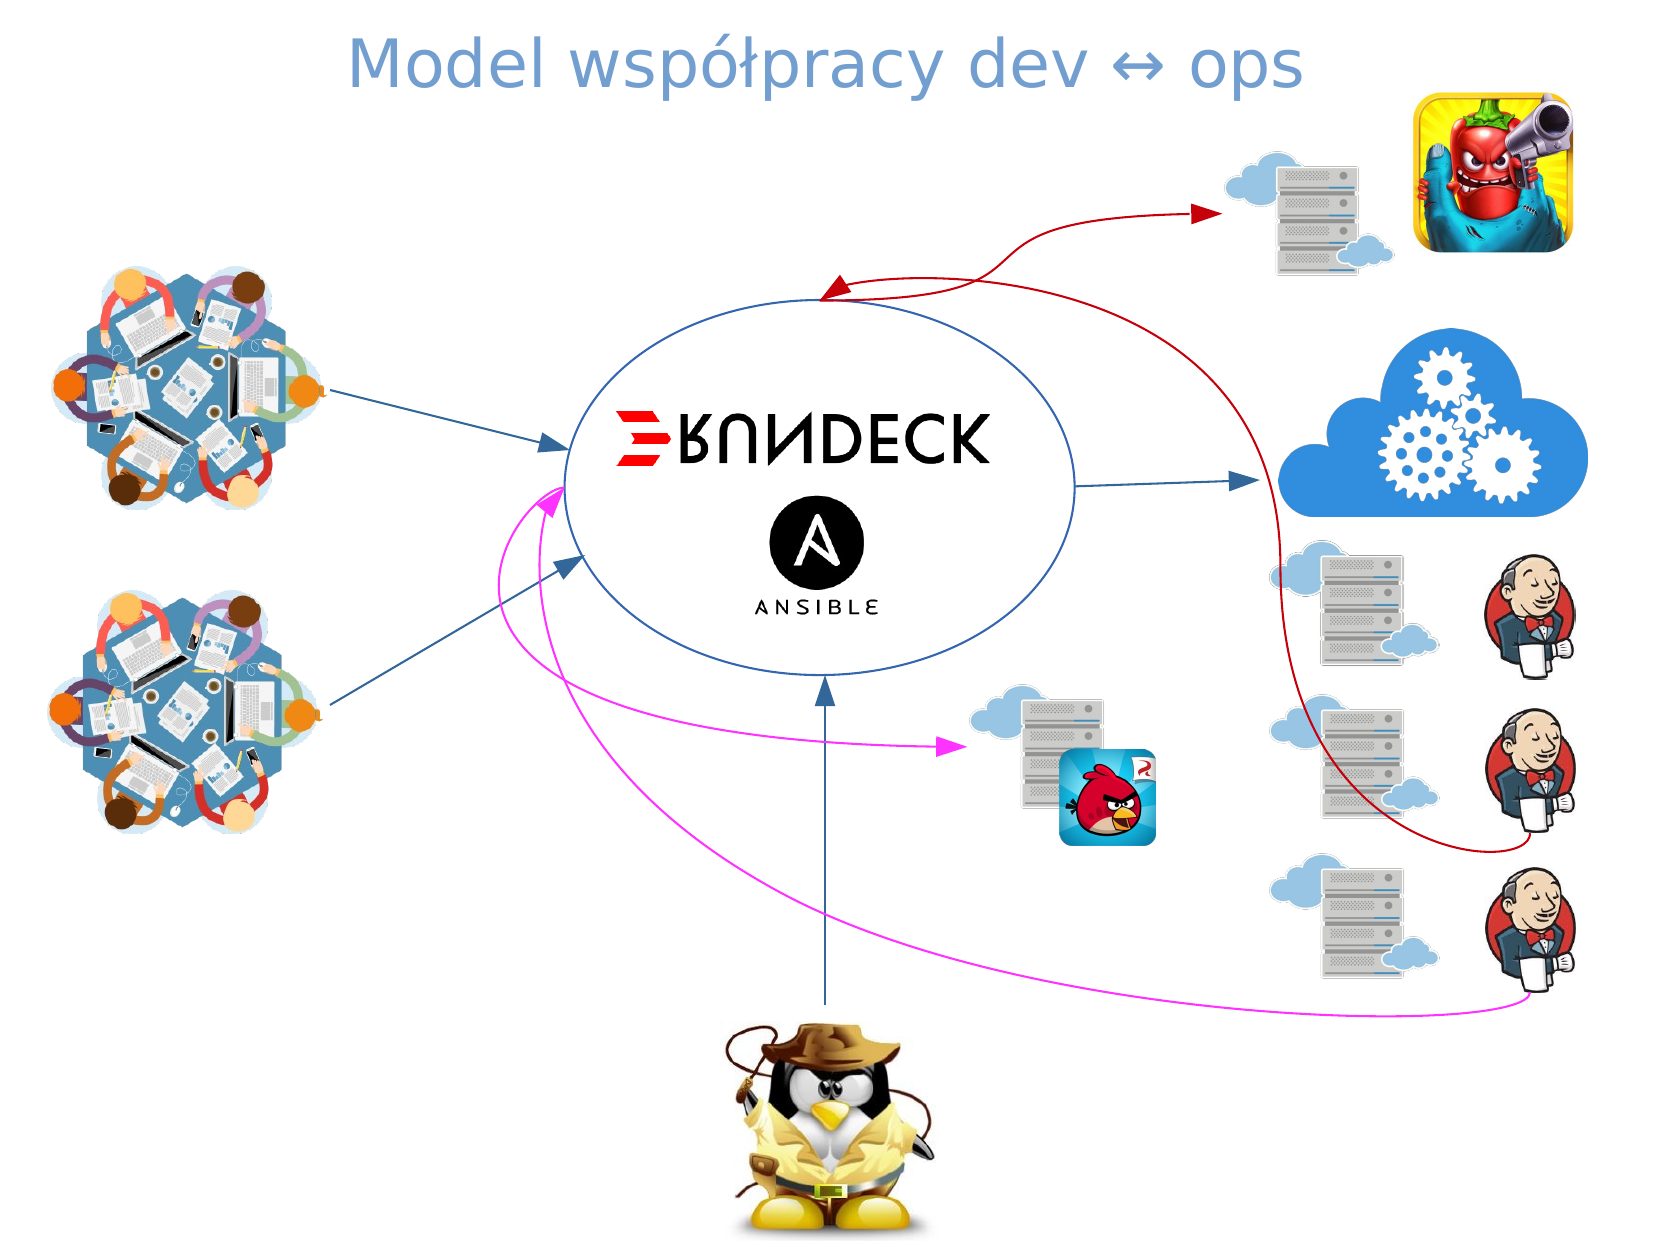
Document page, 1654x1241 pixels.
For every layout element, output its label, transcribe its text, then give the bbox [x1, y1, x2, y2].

picture [1222, 150, 1396, 277]
picture [0, 266, 406, 510]
picture [1148, 839, 1156, 846]
picture [1059, 836, 1068, 846]
picture [1485, 708, 1576, 833]
picture [1410, 89, 1576, 256]
picture [1278, 328, 1588, 517]
picture [1301, 693, 1441, 820]
picture [1281, 539, 1441, 667]
picture [1267, 693, 1389, 820]
picture [1267, 539, 1290, 667]
picture [1267, 852, 1441, 980]
picture [1485, 867, 1576, 993]
picture [967, 683, 1156, 836]
text_box Model współpracy dev ↔ ops [332, 17, 1322, 111]
picture [741, 482, 890, 631]
picture [0, 590, 402, 834]
picture [1484, 554, 1576, 680]
picture [720, 1021, 939, 1241]
picture [616, 411, 990, 466]
